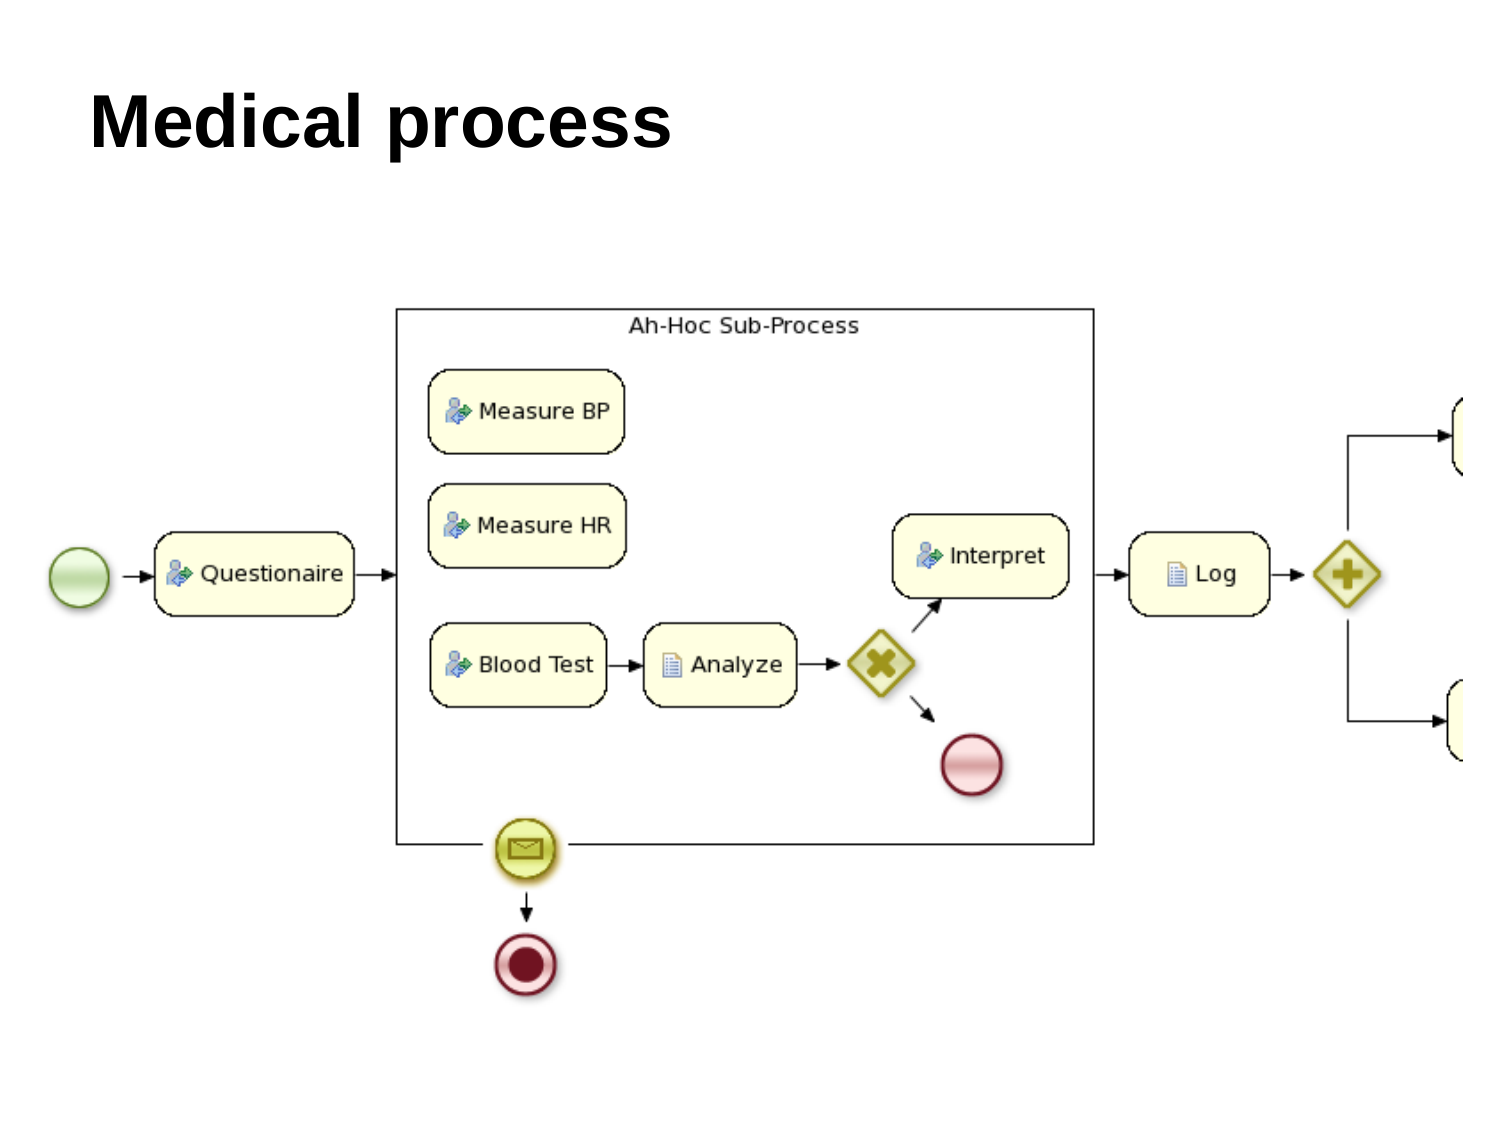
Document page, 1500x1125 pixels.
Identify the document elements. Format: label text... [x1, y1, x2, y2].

title Medical process [74, 32, 1425, 203]
picture [37, 273, 1463, 1024]
